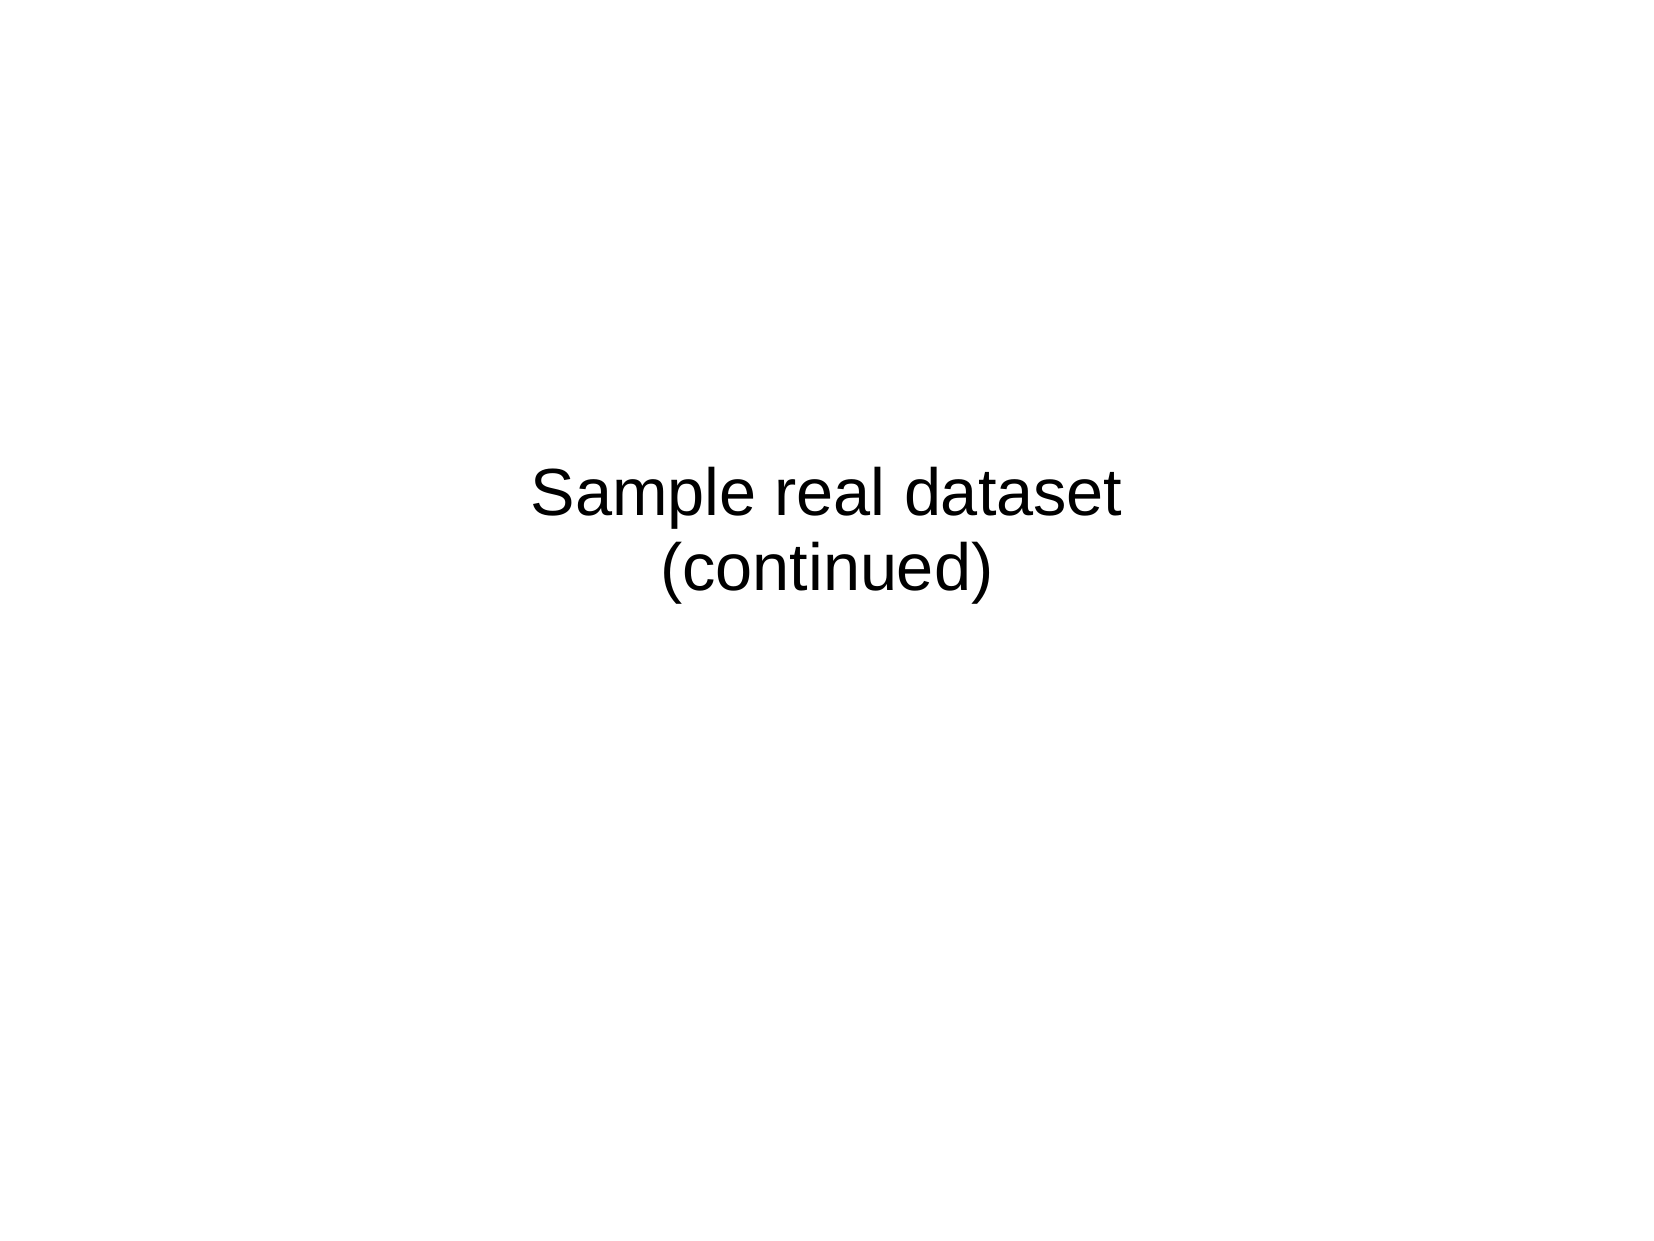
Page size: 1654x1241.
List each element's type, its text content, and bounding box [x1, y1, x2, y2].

subtitle Sample real dataset (continued) [82, 49, 1571, 1010]
